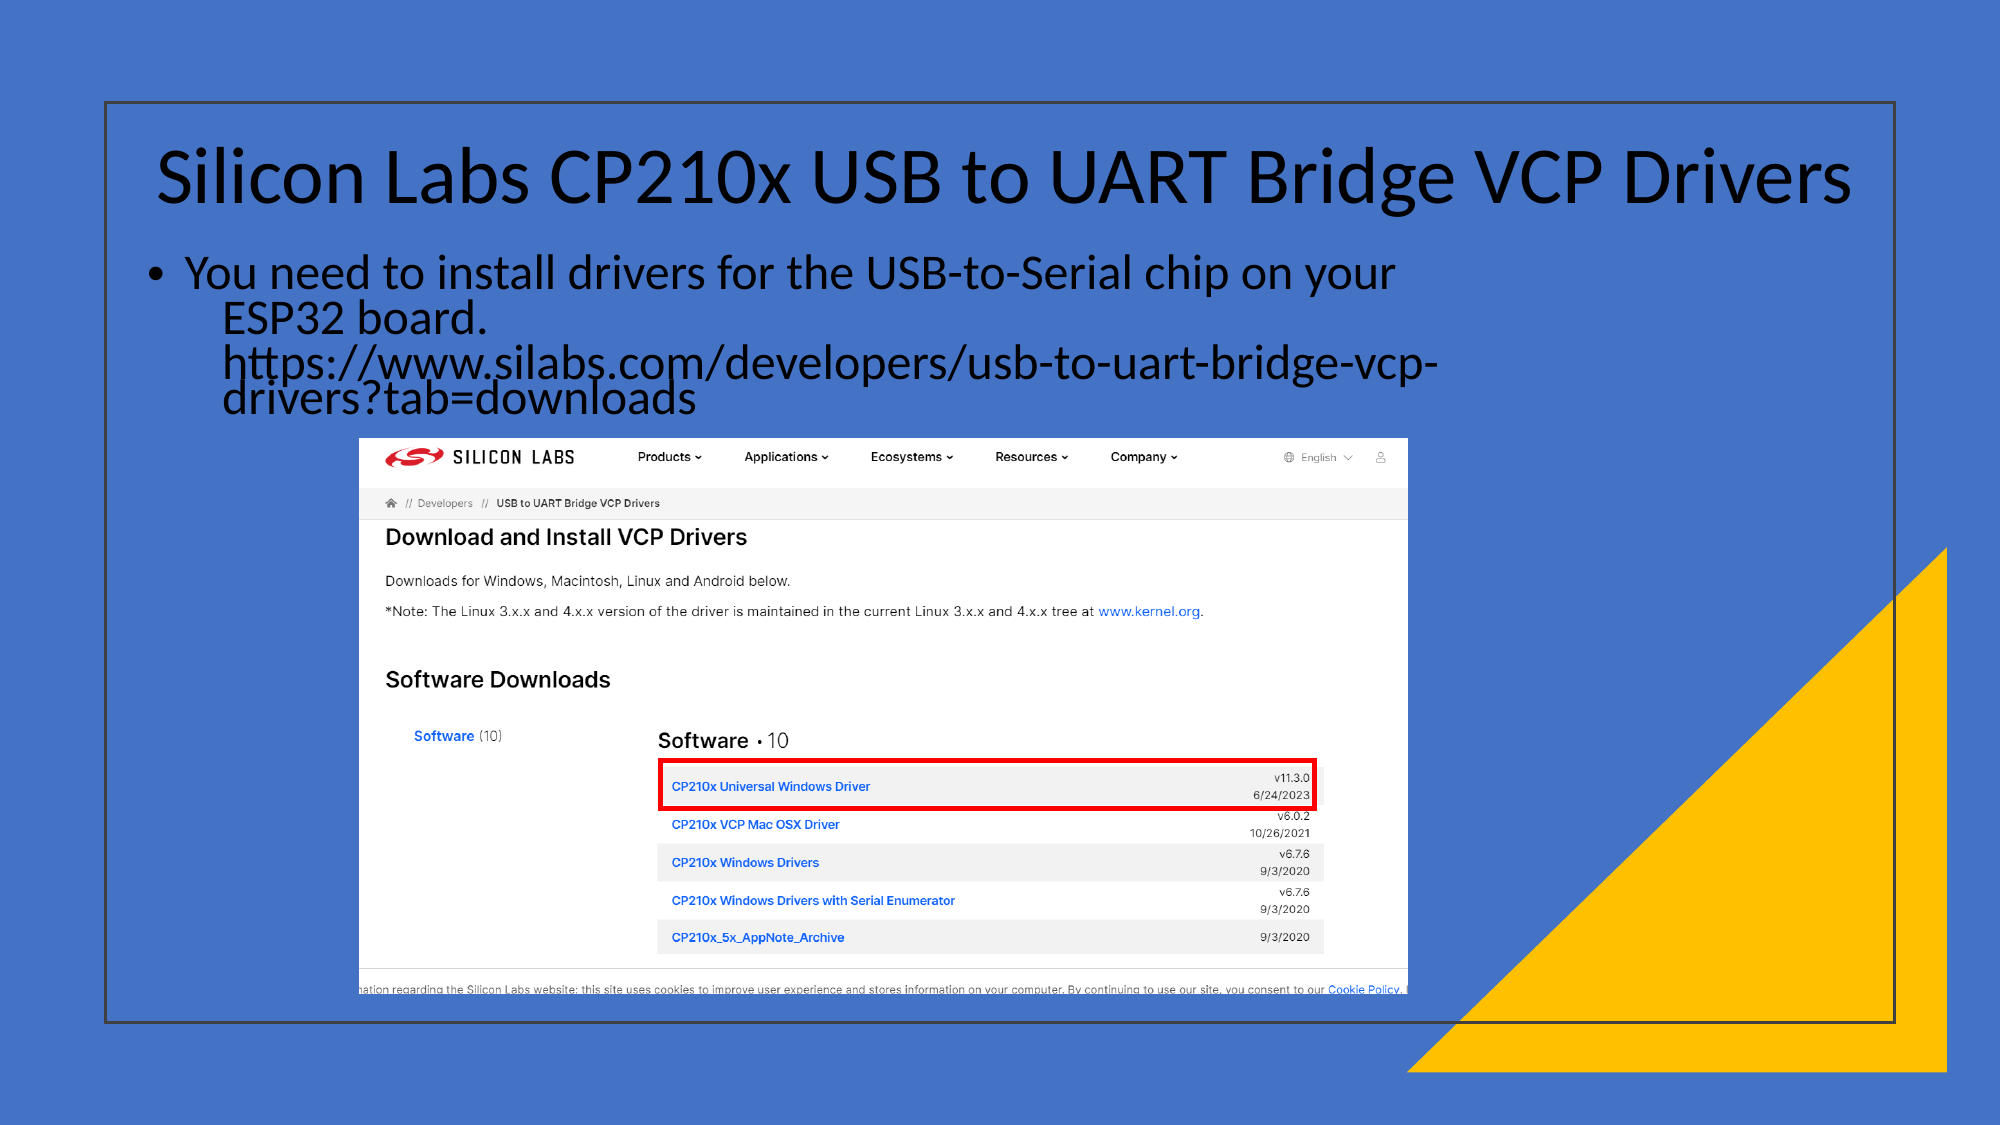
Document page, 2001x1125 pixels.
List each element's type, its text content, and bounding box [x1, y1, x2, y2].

title Silicon Labs CP210x USB to UART Bridge VCP Drivers [104, 102, 1896, 262]
text_box [0, 0, 2000, 1125]
picture [359, 438, 1408, 994]
list You need to install drivers for the USB-to-Serial chip on your ESP32 board. https://www.silabs.com/developers/usb-to-uart-bridge-vcp-drivers?tab=downloads [132, 245, 1457, 706]
